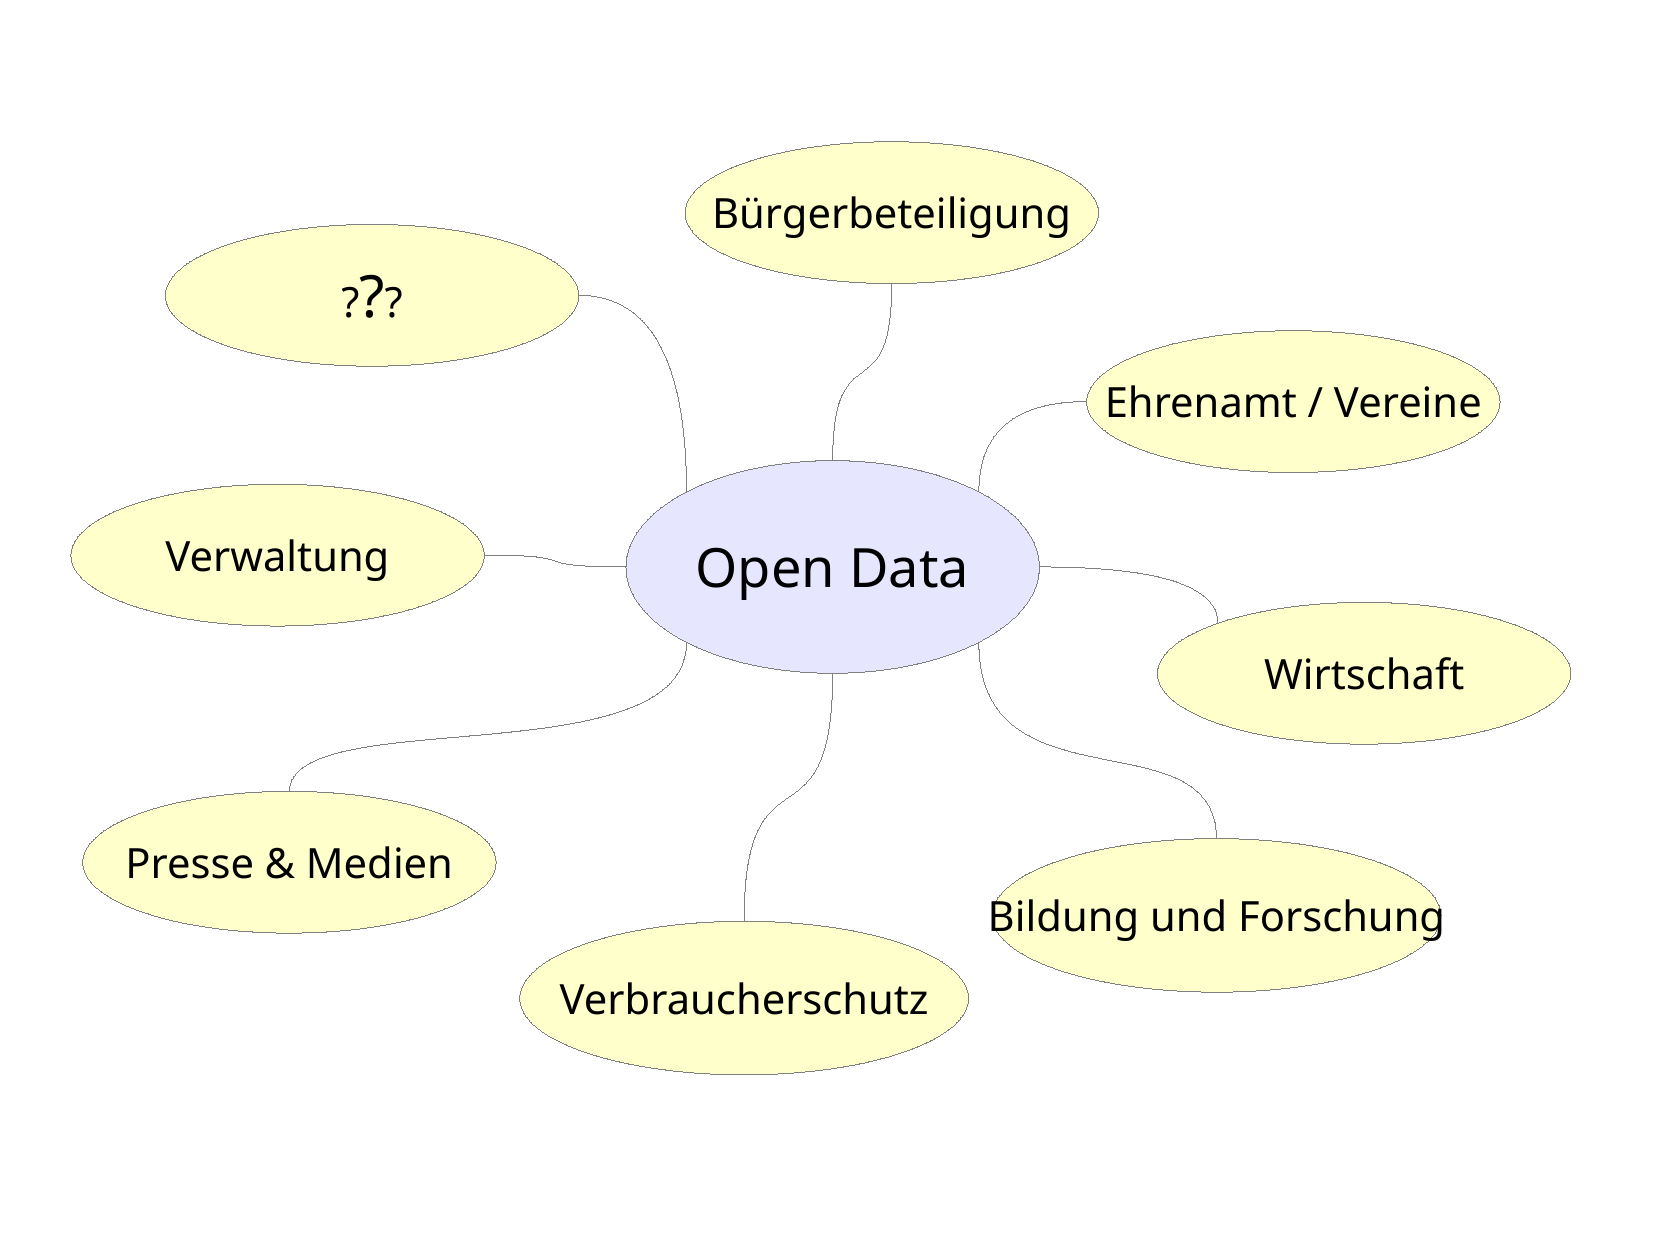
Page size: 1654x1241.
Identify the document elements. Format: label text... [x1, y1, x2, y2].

text_box Verwaltung [70, 484, 485, 627]
text_box Bildung und Forschung [996, 838, 1441, 993]
text_box Presse & Medien [82, 791, 497, 934]
text_box Wirtschaft [1157, 602, 1571, 745]
text_box ??? [165, 224, 579, 367]
text_box Open Data [625, 460, 1040, 674]
text_box Bürgerbeteiligung [685, 141, 1099, 284]
text_box Verbraucherschutz [519, 921, 969, 1075]
text_box Ehrenamt / Vereine [1086, 330, 1501, 473]
